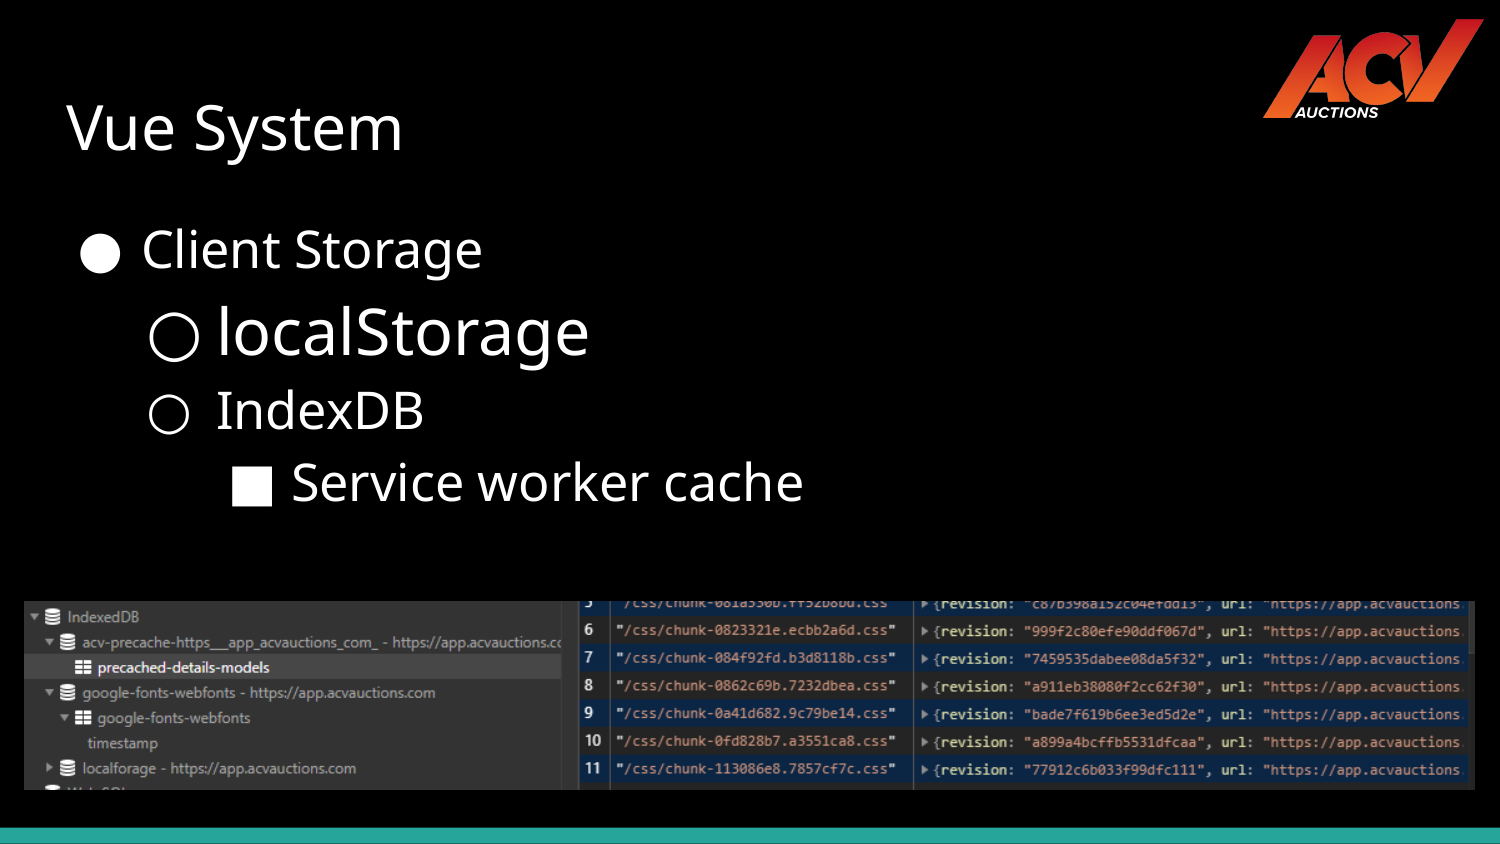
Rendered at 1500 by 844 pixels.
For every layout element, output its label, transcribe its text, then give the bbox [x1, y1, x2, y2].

list Client Storage localStorage IndexDB Service worker cache [51, 192, 933, 577]
picture [24, 601, 1475, 790]
picture [1262, 19, 1484, 118]
title Vue System [51, 72, 1449, 174]
